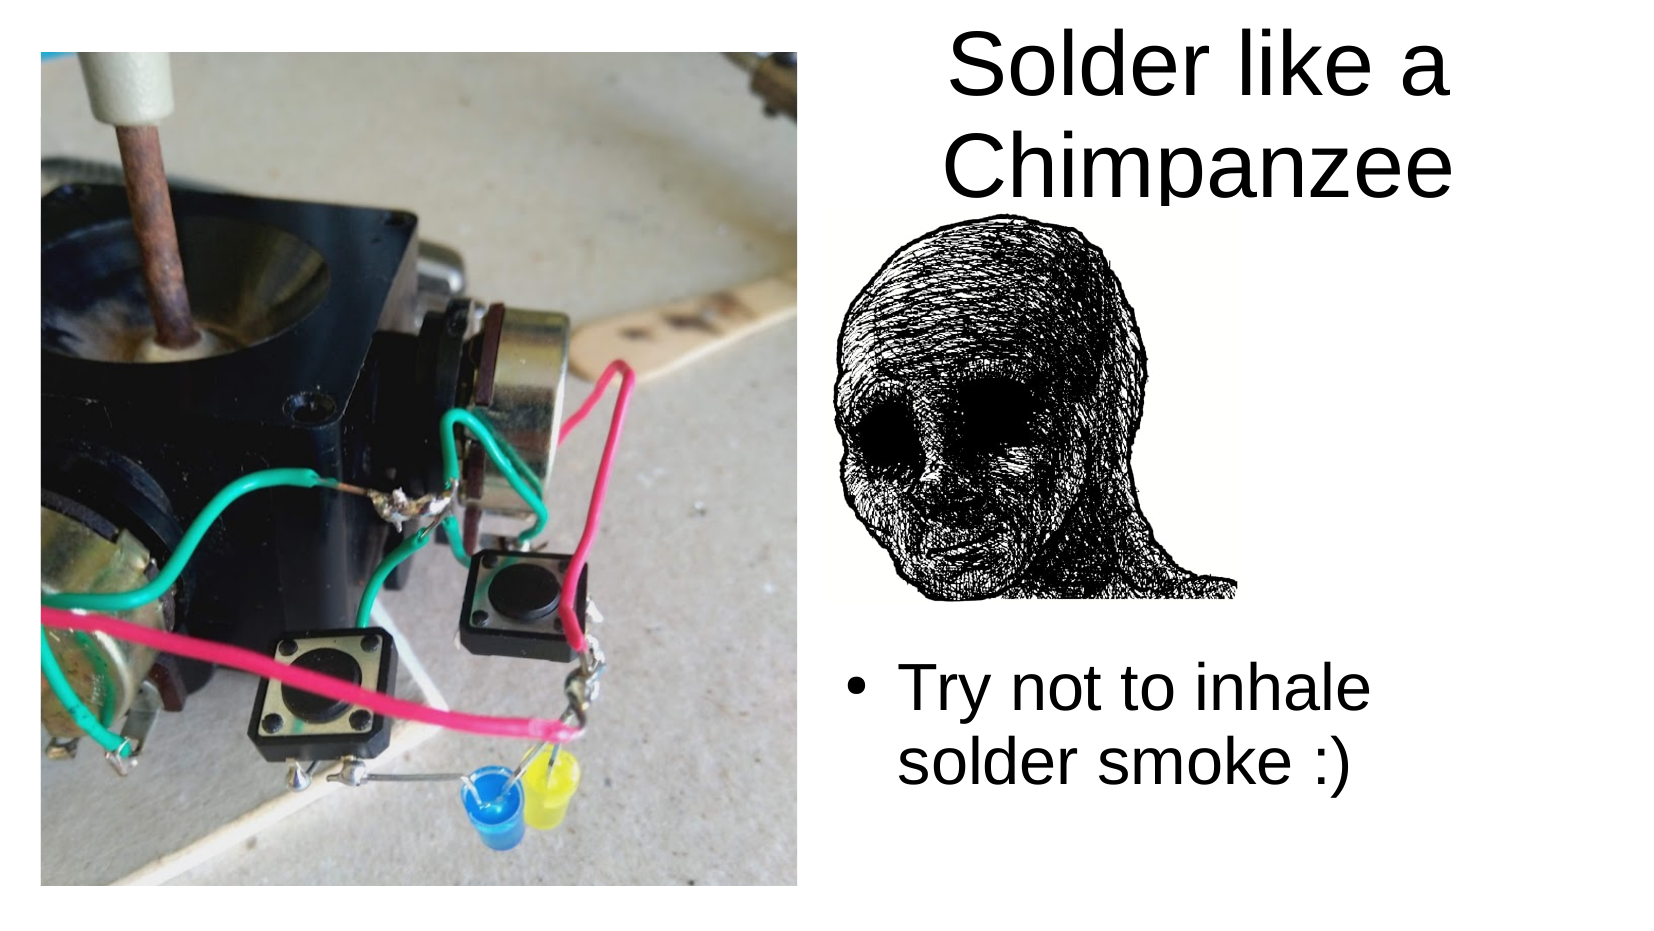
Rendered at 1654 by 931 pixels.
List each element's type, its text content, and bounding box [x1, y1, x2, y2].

list Try not to inhale solder smoke :) [826, 649, 1571, 886]
picture [826, 206, 1241, 603]
picture [40, 52, 798, 886]
title Solder like a Chimpanzee [826, 12, 1571, 218]
